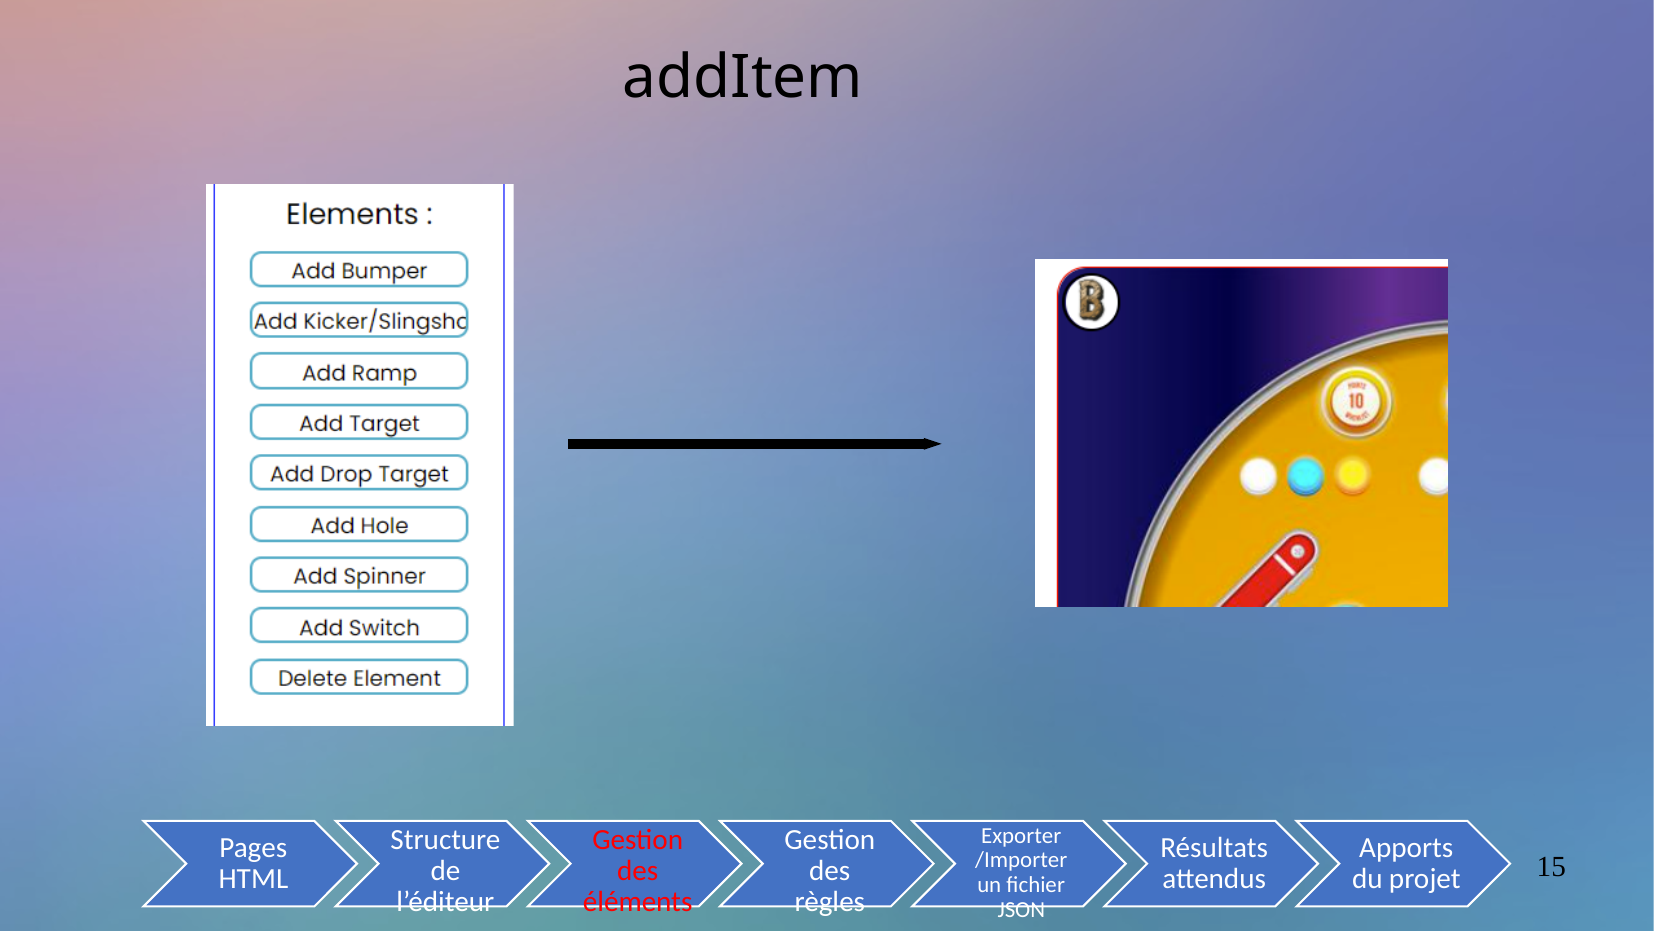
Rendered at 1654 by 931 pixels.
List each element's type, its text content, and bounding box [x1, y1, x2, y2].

text_box Pages HTML [143, 820, 358, 907]
text_box Structure de l’éditeur [335, 820, 550, 907]
text_box Exporter /Importer un fichier JSON [912, 820, 1126, 907]
text_box Gestion des règles [720, 820, 934, 907]
text_box Apports du projet [1296, 820, 1511, 907]
text_box Résultats attendus [1104, 820, 1318, 907]
picture [0, 0, 1654, 931]
text_box Gestion des éléments [527, 820, 742, 907]
text_box addItem [329, 30, 1157, 119]
text_box [1536, 847, 1571, 912]
